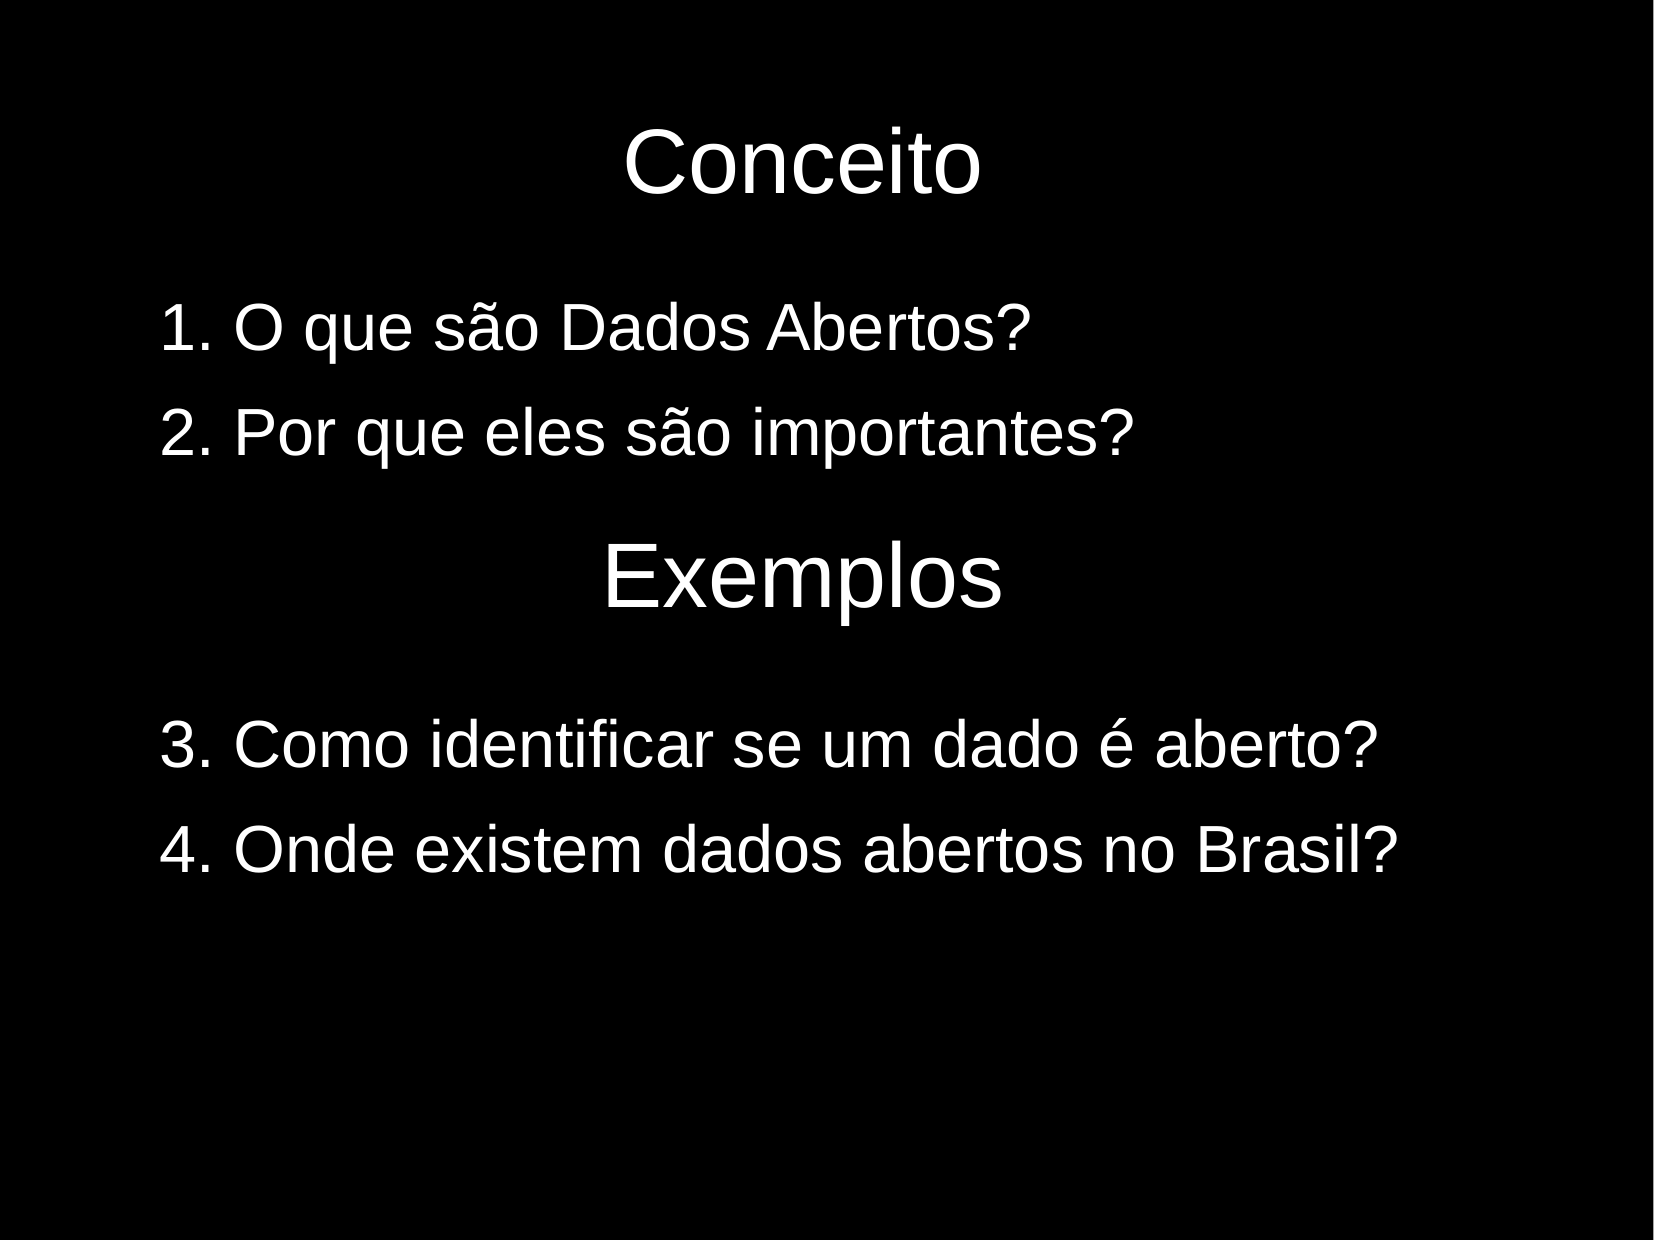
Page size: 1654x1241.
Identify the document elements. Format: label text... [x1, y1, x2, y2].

list 1. O que são Dados Abertos? 2. Por que eles são importantes? 3. Como identificar se um dado é aberto? 4. Onde existem dados abertos no Brasil? [82, 290, 1571, 1010]
title Exemplos [59, 472, 1548, 680]
title Conceito [59, 58, 1548, 266]
